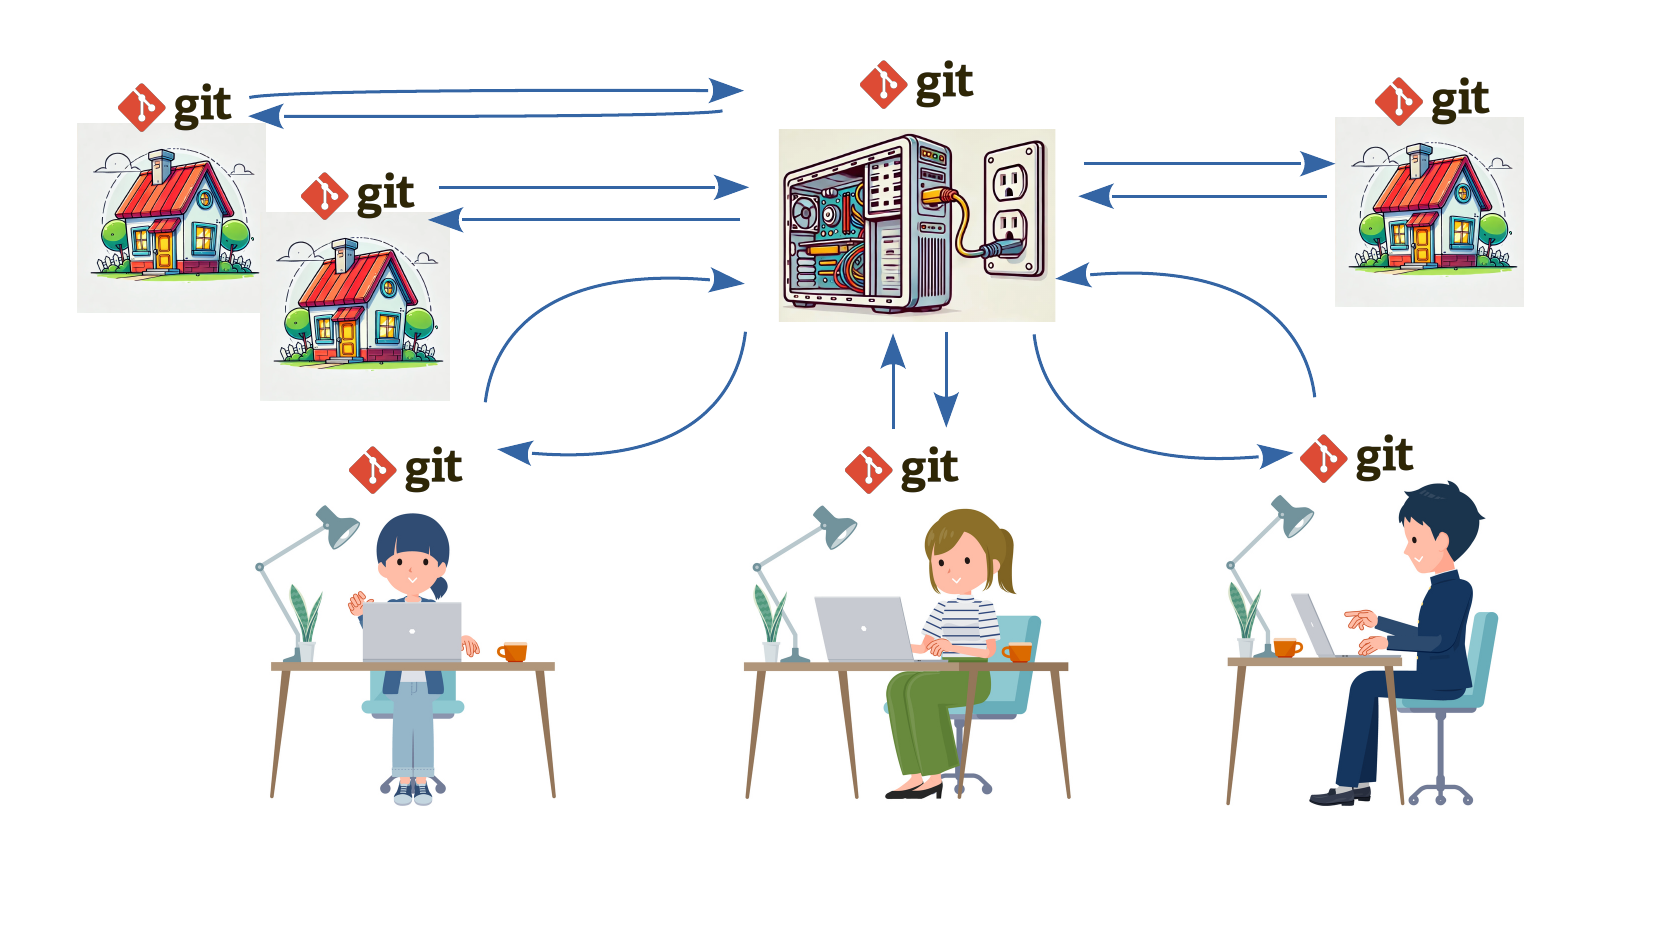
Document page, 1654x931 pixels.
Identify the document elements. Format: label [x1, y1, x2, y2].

picture [695, 446, 1105, 832]
picture [860, 60, 974, 109]
picture [1182, 433, 1515, 830]
picture [778, 129, 1056, 322]
picture [161, 446, 628, 868]
picture [77, 83, 450, 401]
picture [1335, 77, 1524, 307]
